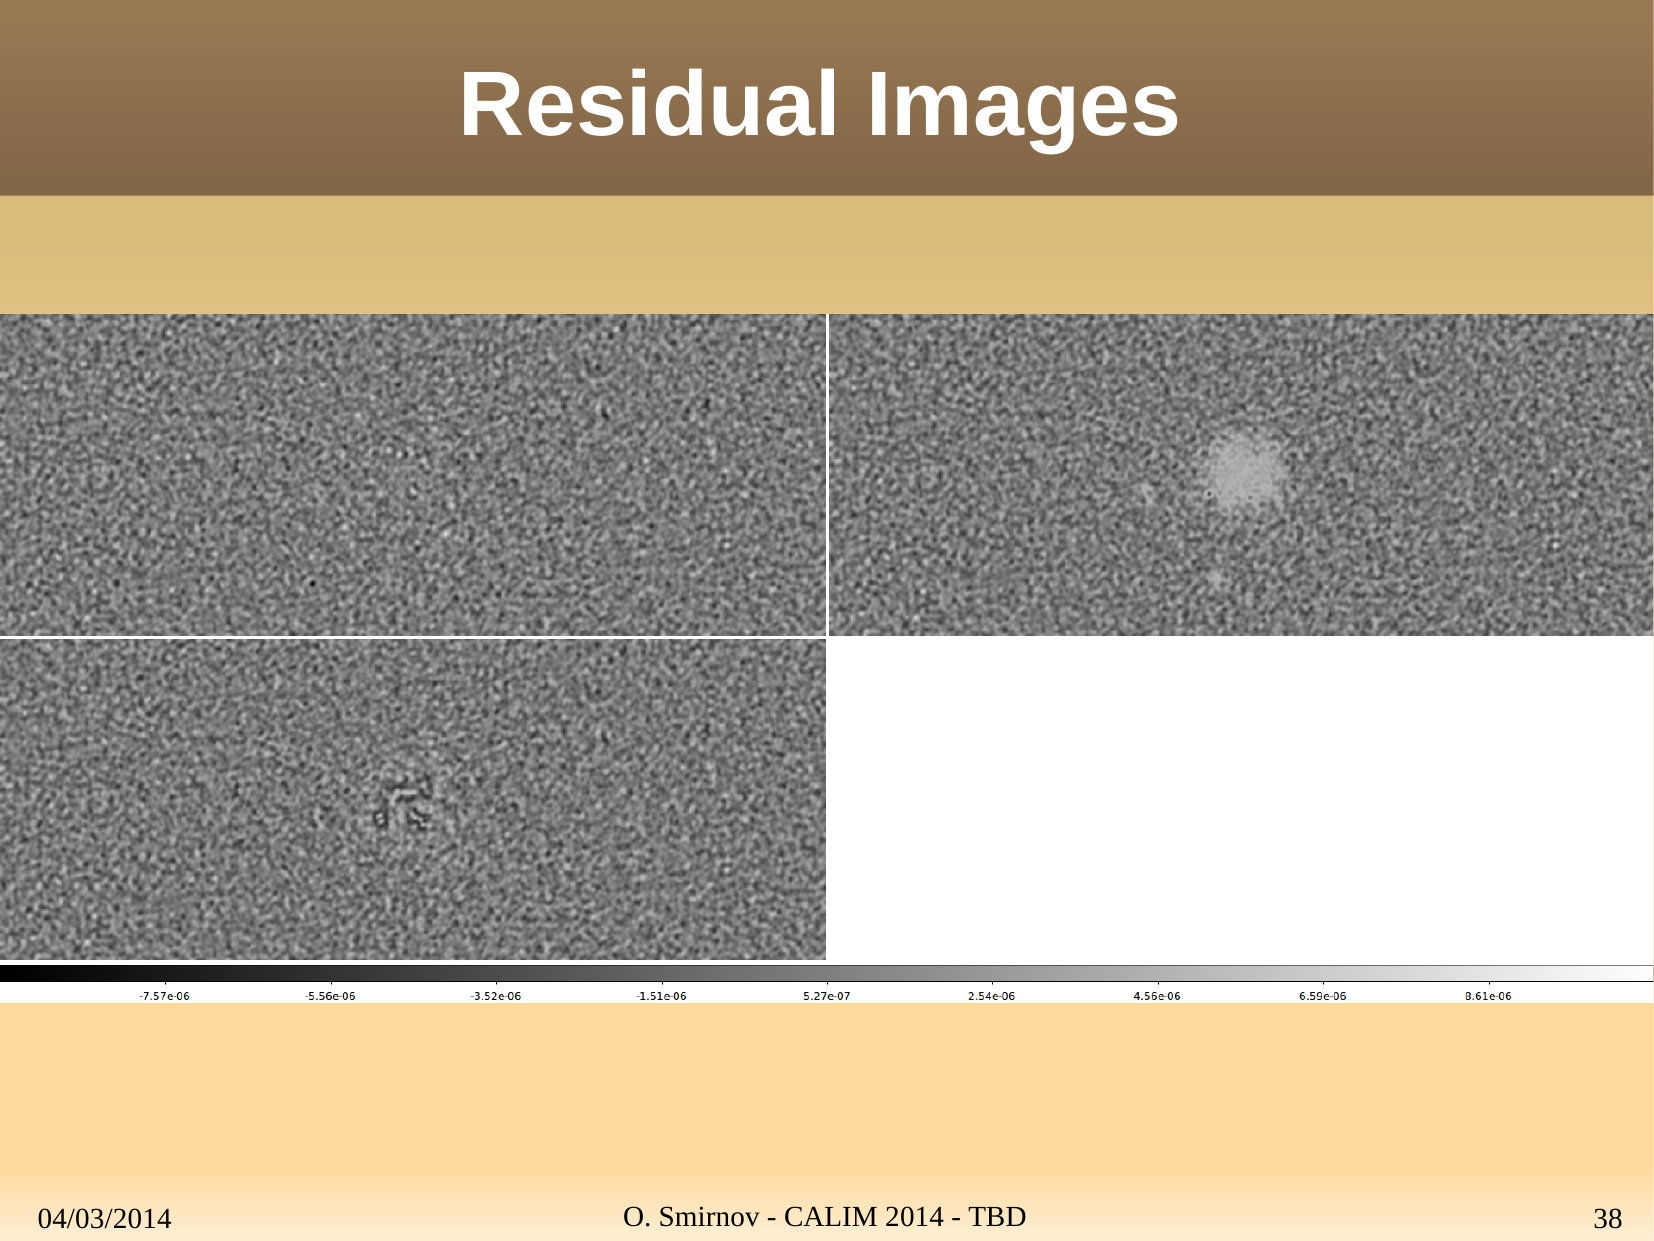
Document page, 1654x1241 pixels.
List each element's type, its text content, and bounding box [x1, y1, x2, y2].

picture [0, 0, 1654, 1241]
title Residual Images [76, 0, 1565, 208]
